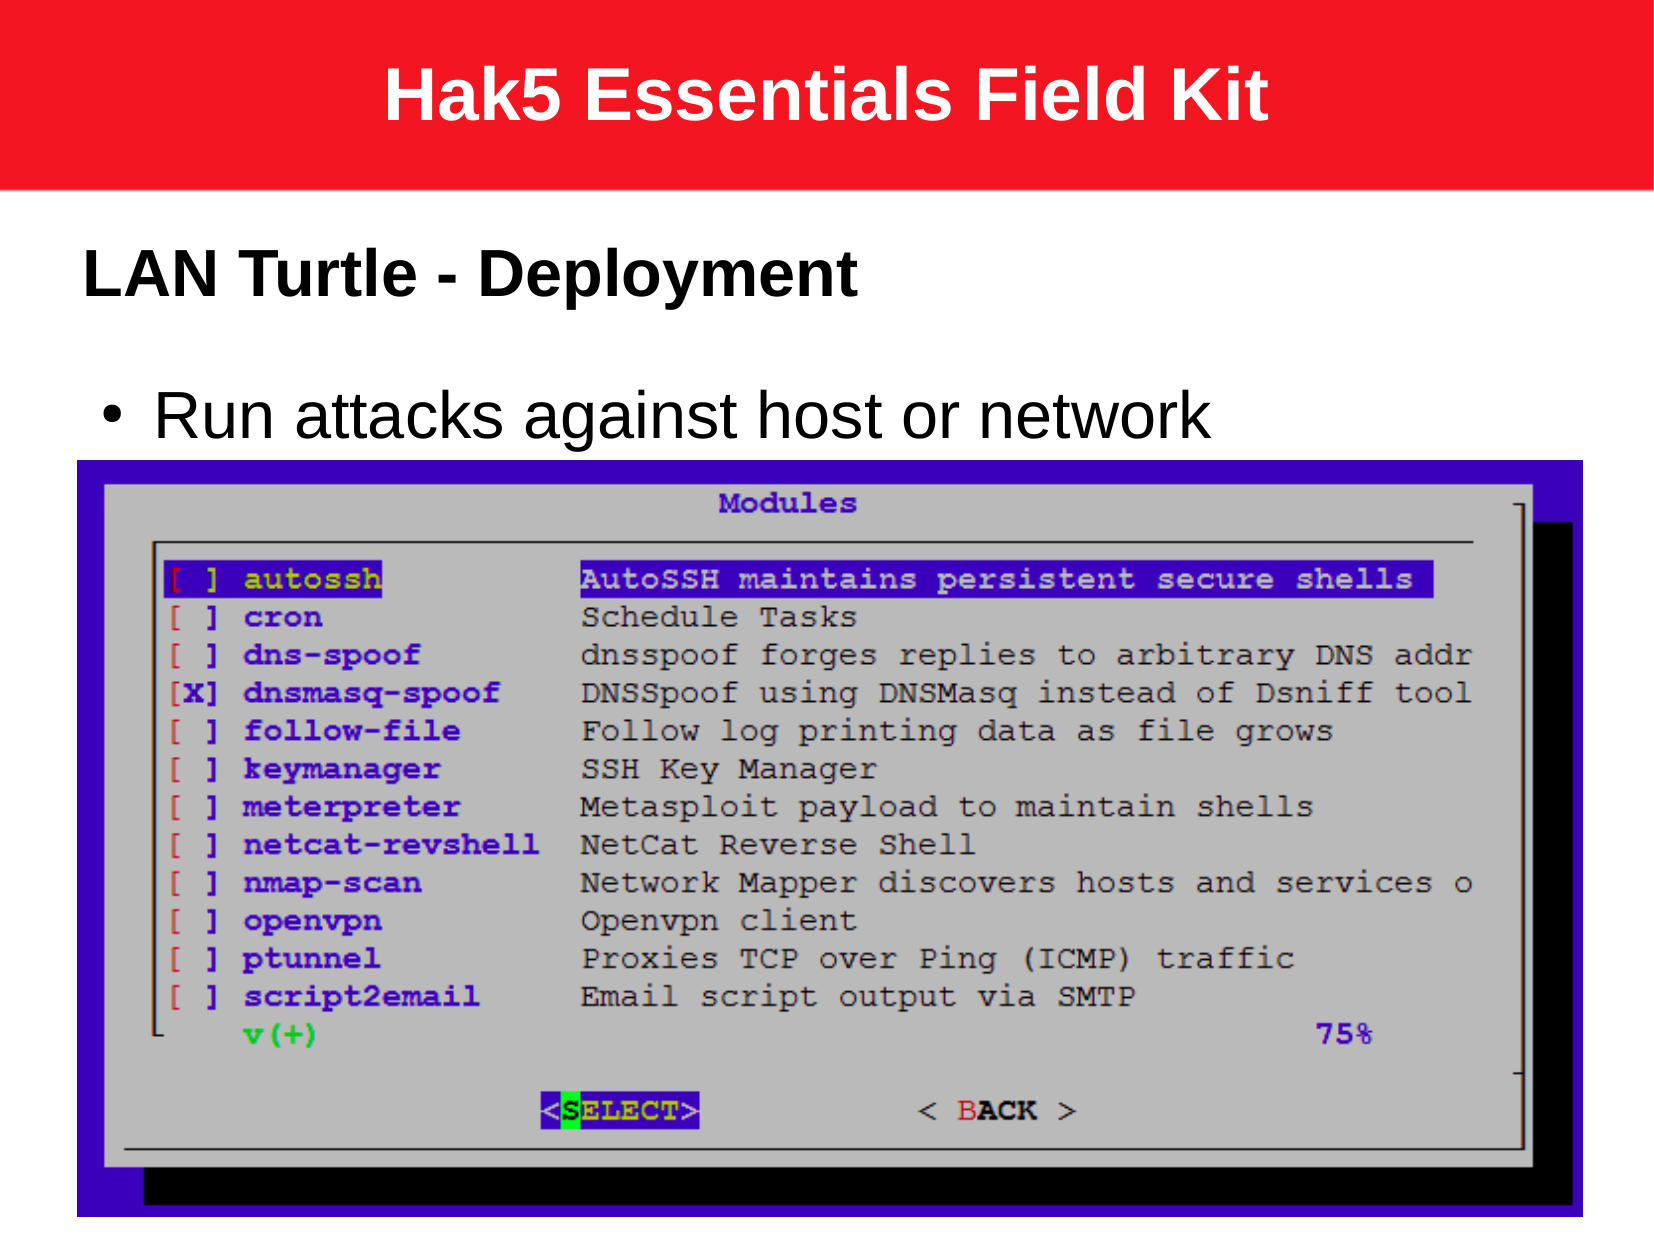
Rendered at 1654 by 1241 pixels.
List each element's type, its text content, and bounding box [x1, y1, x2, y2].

list LAN Turtle - Deployment [11, 236, 1430, 343]
picture [0, 0, 1654, 1241]
title Hak5 Essentials Field Kit [82, 0, 1571, 189]
list Run attacks against host or network [82, 377, 1571, 460]
